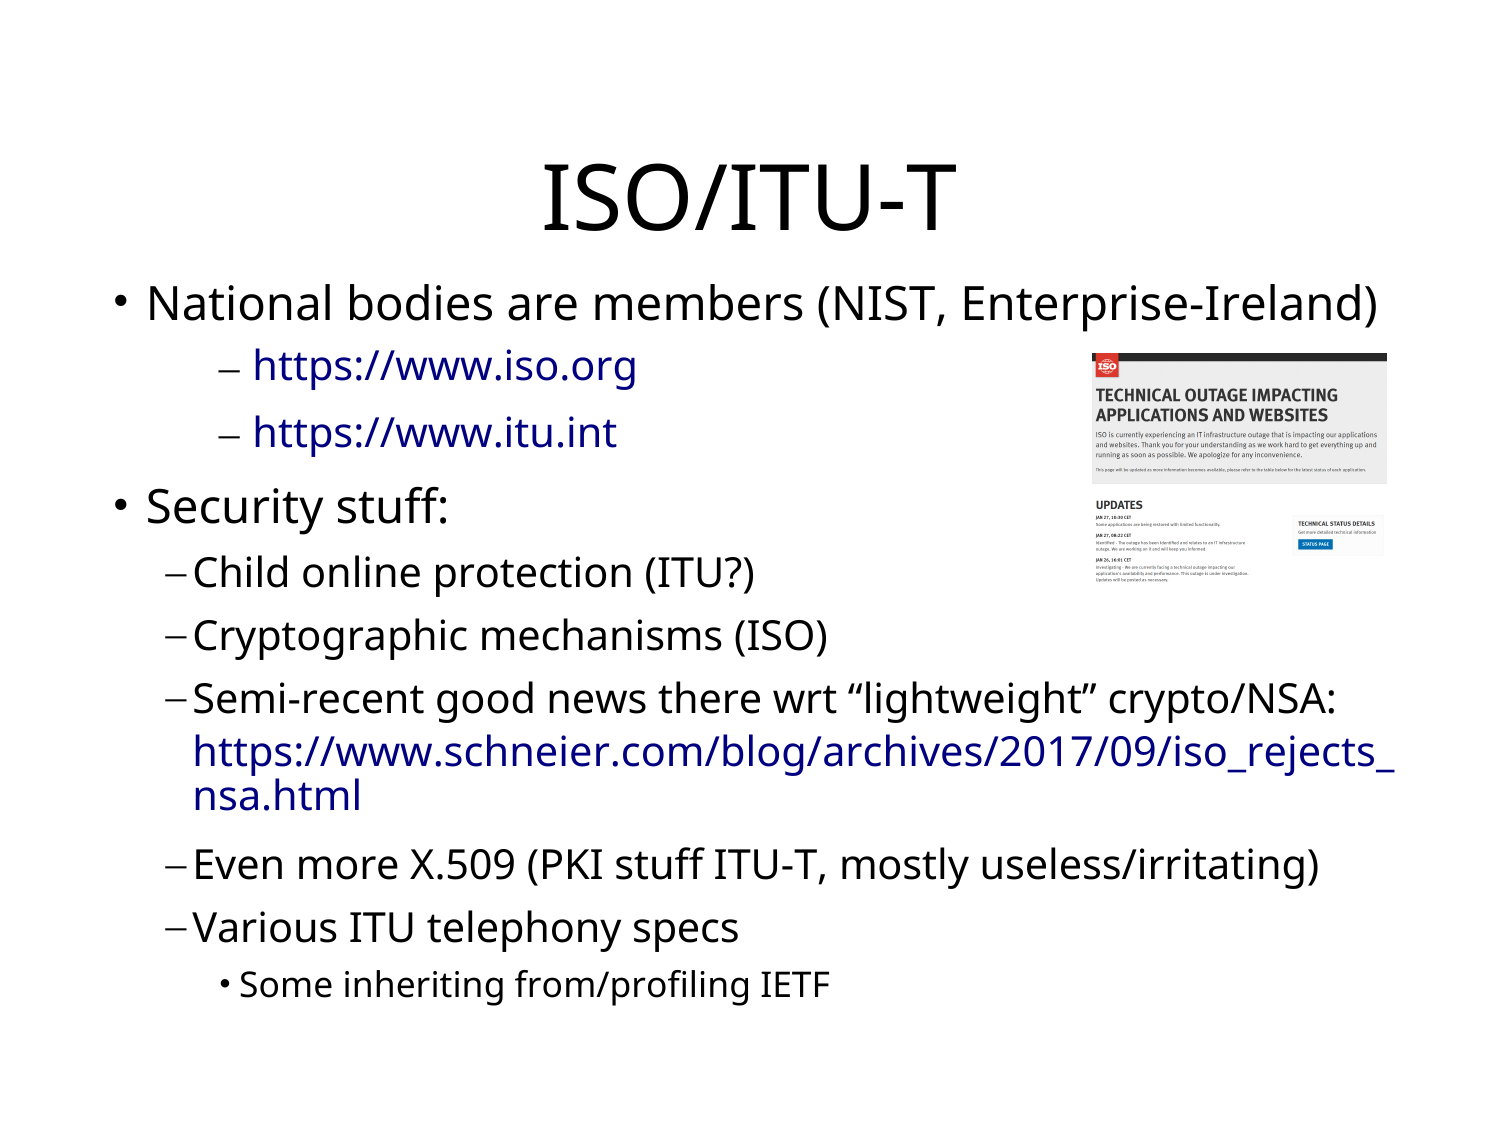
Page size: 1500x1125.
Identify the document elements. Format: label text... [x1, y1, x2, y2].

picture [1092, 353, 1387, 591]
list National bodies are members (NIST, Enterprise-Ireland) https://www.iso.org https://www.itu.int Security stuff: Child online protection (ITU?) Cryptographic mechanisms (ISO) Semi-recent good news there wrt “lightweight” crypto/NSA: https://www.schneier.com/blog/archives/2017/09/iso_rejects_nsa.html Even more X.509 (PKI stuff ITU-T, mostly useless/irritating) Various ITU telephony specs Some inheriting from/profiling IETF [112, 272, 1388, 981]
title ISO/ITU-T [112, 99, 1388, 272]
